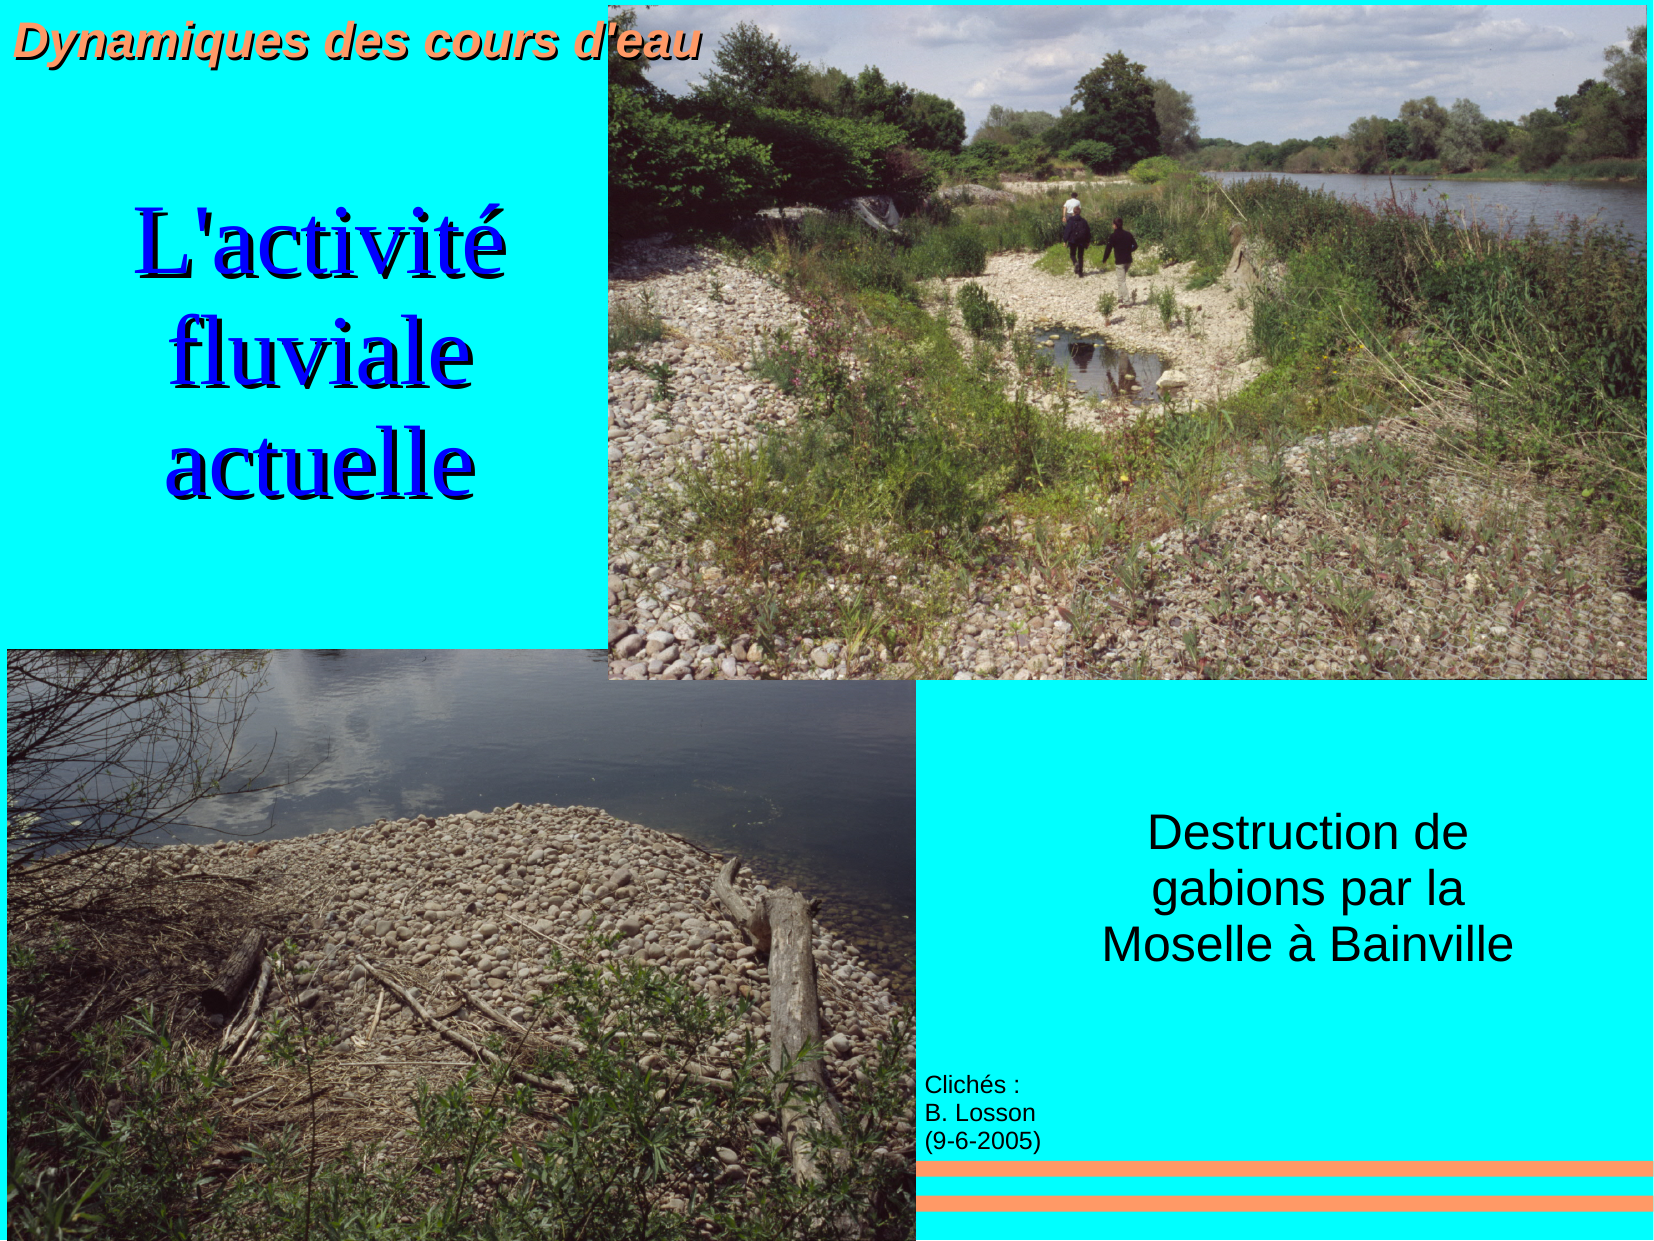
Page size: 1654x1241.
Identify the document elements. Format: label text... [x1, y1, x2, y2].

text_box L'activité fluviale actuelle [118, 177, 562, 525]
text_box Clichés : B. Losson (9-6-2005) [909, 1063, 1057, 1162]
picture [7, 5, 1647, 1241]
text_box Destruction de gabions par la Moselle à Bainville [1086, 797, 1565, 1002]
title Dynamiques des cours d'eau [5, 4, 709, 77]
